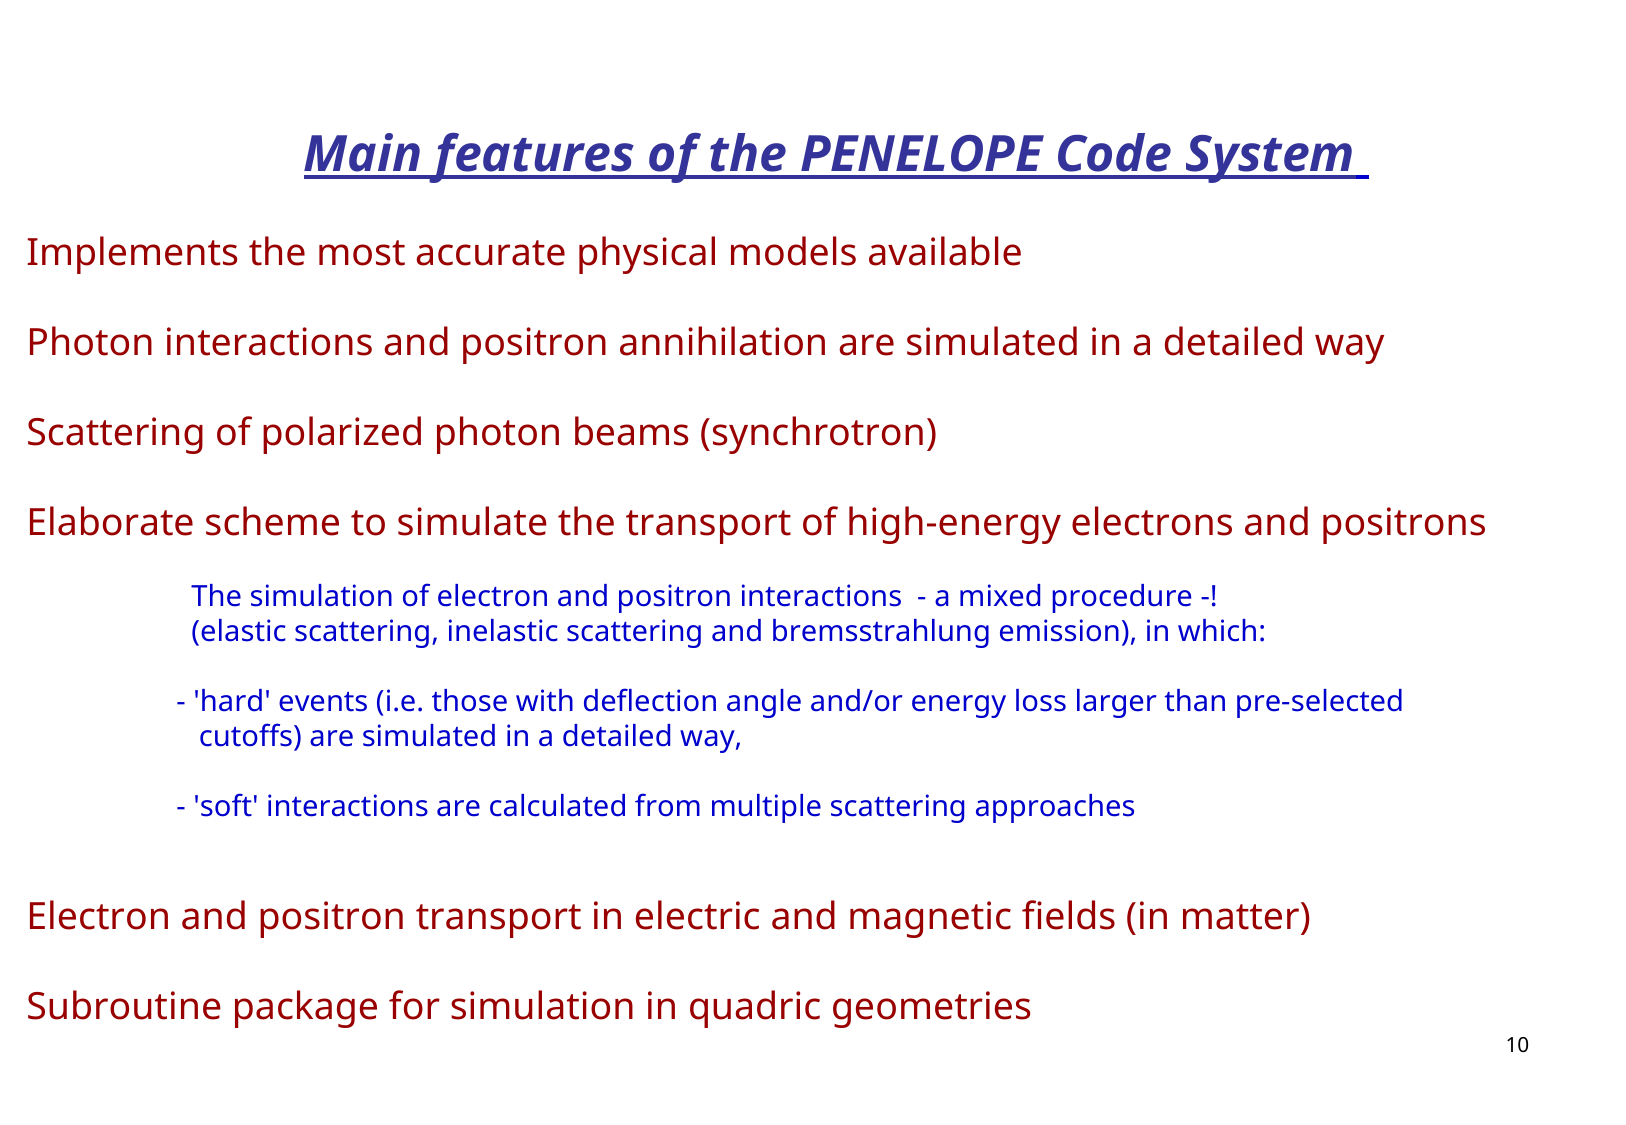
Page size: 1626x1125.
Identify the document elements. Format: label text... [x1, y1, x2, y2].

text_box Implements the most accurate physical models available Photon interactions and positron annihilation are simulated in a detailed way Scattering of polarized photon beams (synchrotron) Elaborate scheme to simulate the transport of high-energy electrons and positrons The simulation of electron and positron interactions - a mixed procedure -! (elastic scattering, inelastic scattering and bremsstrahlung emission), in which: - 'hard' events (i.e. those with deflection angle and/or energy loss larger than pre-selected cutoffs) are simulated in a detailed way, - 'soft' interactions are calculated from multiple scattering approaches Electron and positron transport in electric and magnetic fields (in matter) Subroutine package for simulation in quadric geometries [11, 219, 1616, 1081]
text_box Main features of the PENELOPE Code System [174, 113, 1498, 189]
